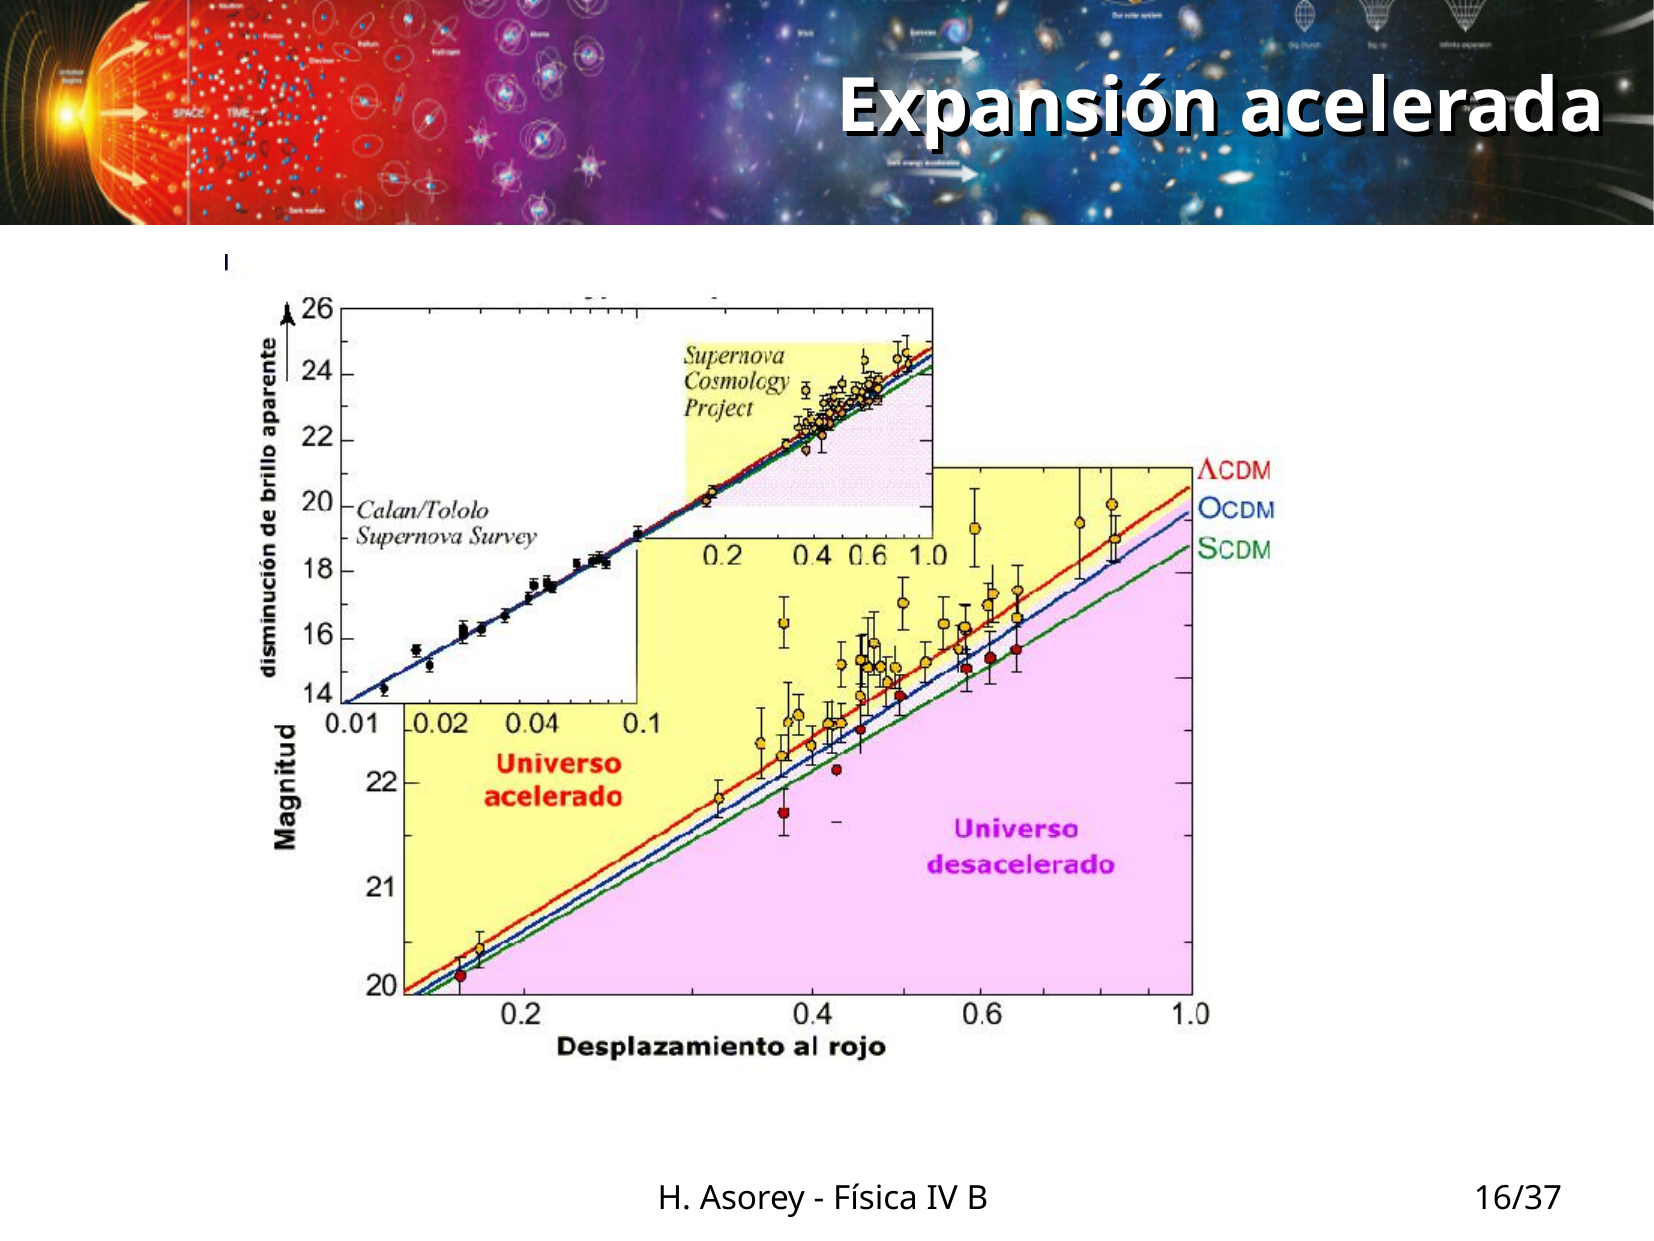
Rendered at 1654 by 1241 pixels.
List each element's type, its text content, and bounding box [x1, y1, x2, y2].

title Expansión acelerada [45, 15, 1606, 191]
picture [0, 0, 1654, 225]
picture [225, 254, 1426, 1156]
